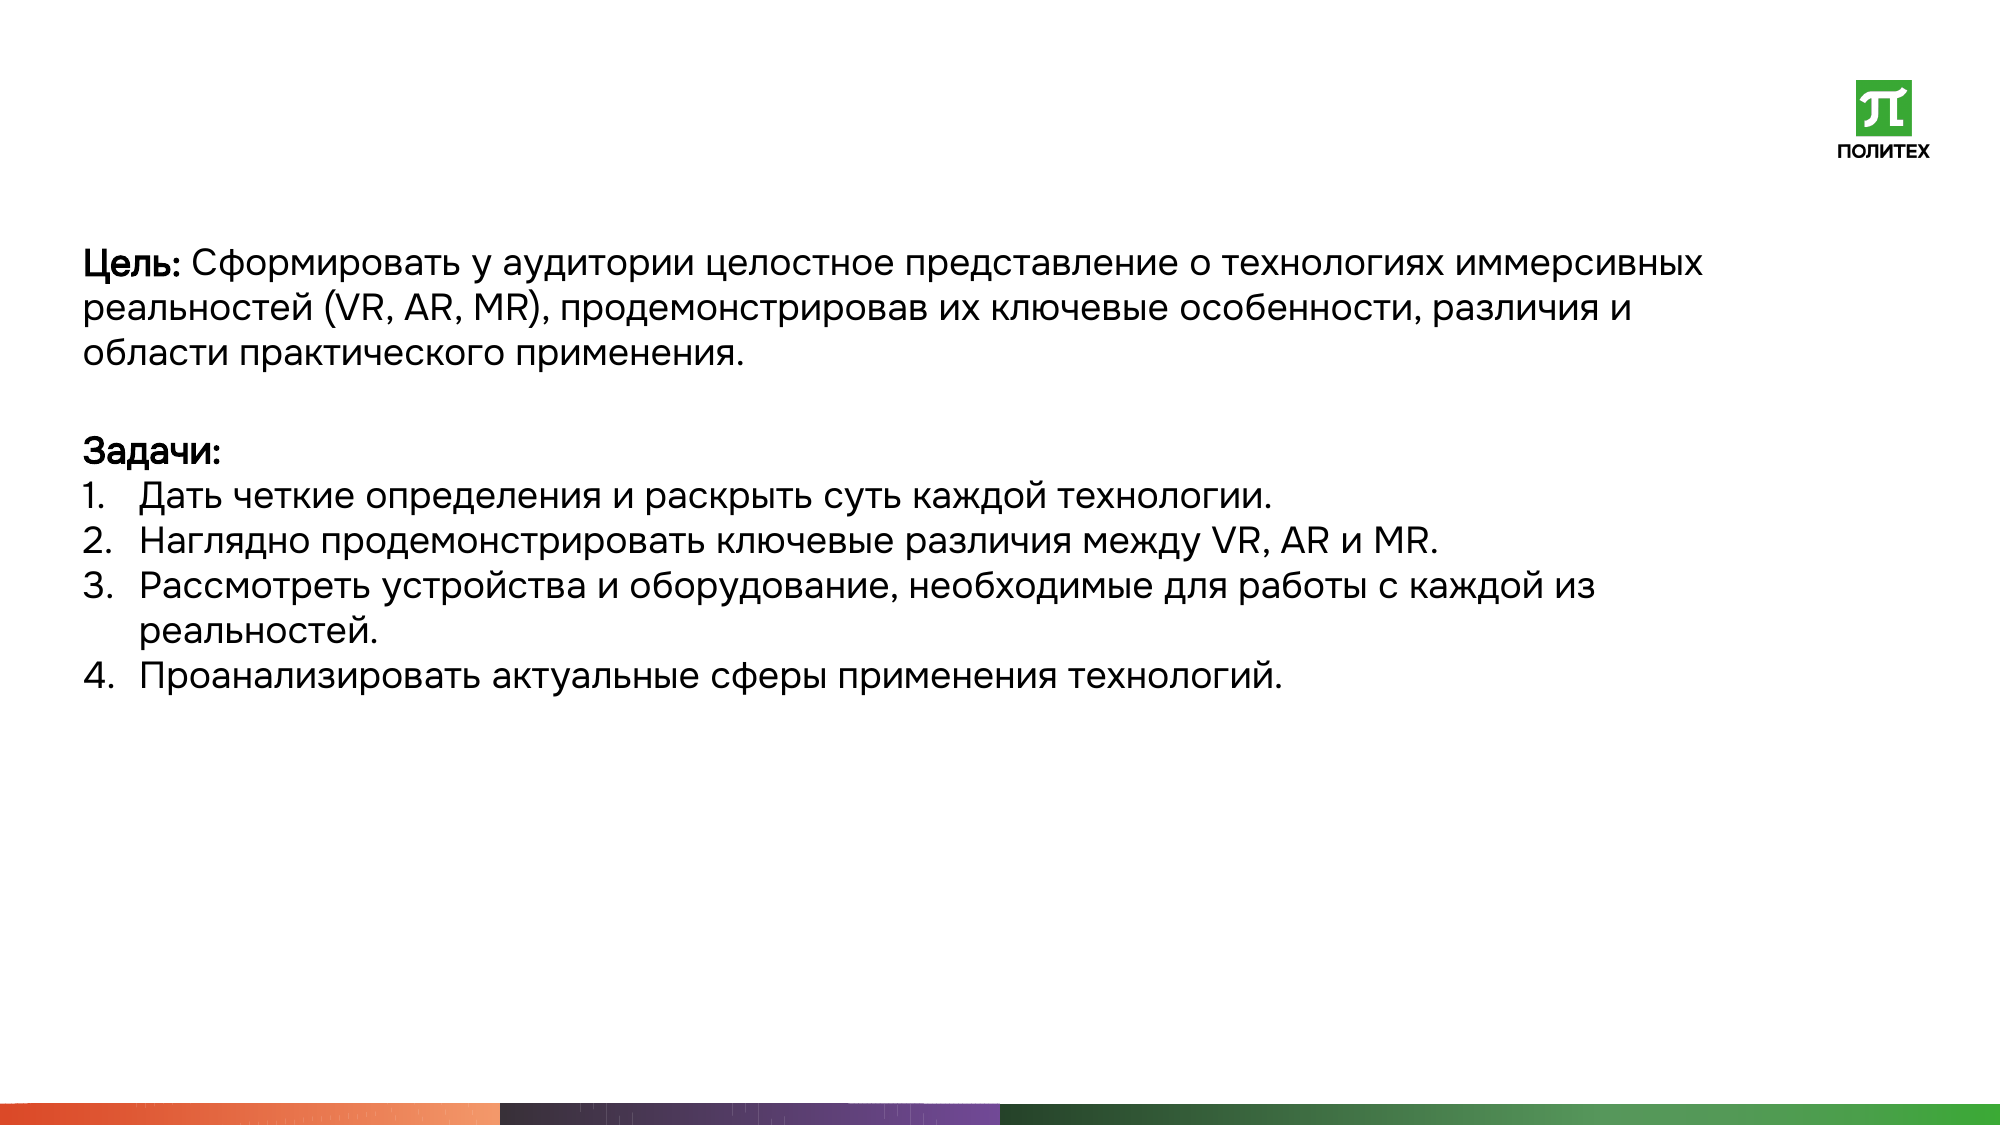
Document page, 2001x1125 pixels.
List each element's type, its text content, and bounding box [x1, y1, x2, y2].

text_box Цель: Сформировать у аудитории целостное представление о технологиях иммерсивных реальностей (VR, AR, MR), продемонстрировав их ключевые особенности, различия и области практического применения. [67, 230, 1754, 381]
text_box Задачи: Дать четкие определения и раскрыть суть каждой технологии. Наглядно продемонстрировать ключевые различия между VR, AR и MR. Рассмотреть устройства и оборудование, необходимые для работы с каждой из реальностей. Проанализировать актуальные сферы применения технологий. [67, 418, 1754, 704]
picture [1838, 80, 1930, 158]
